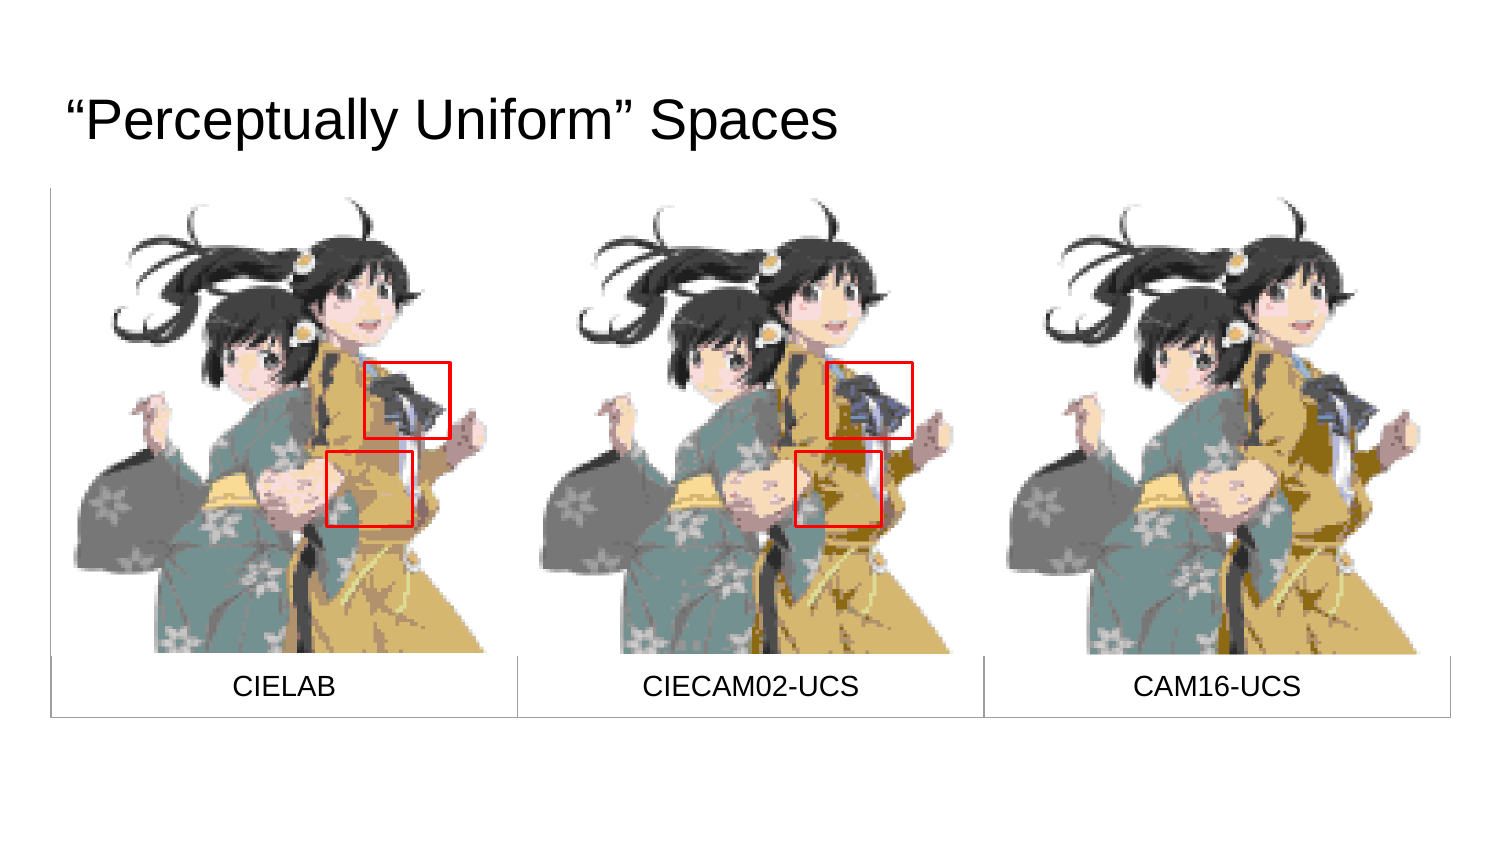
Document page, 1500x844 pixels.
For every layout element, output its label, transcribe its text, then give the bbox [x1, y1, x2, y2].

title “Perceptually Uniform” Spaces [51, 72, 1449, 167]
picture [51, 188, 1451, 656]
table_cell CAM16-UCS [985, 656, 1450, 717]
table_cell CIELAB [52, 656, 517, 717]
table_cell CIECAM02-UCS [518, 656, 983, 717]
